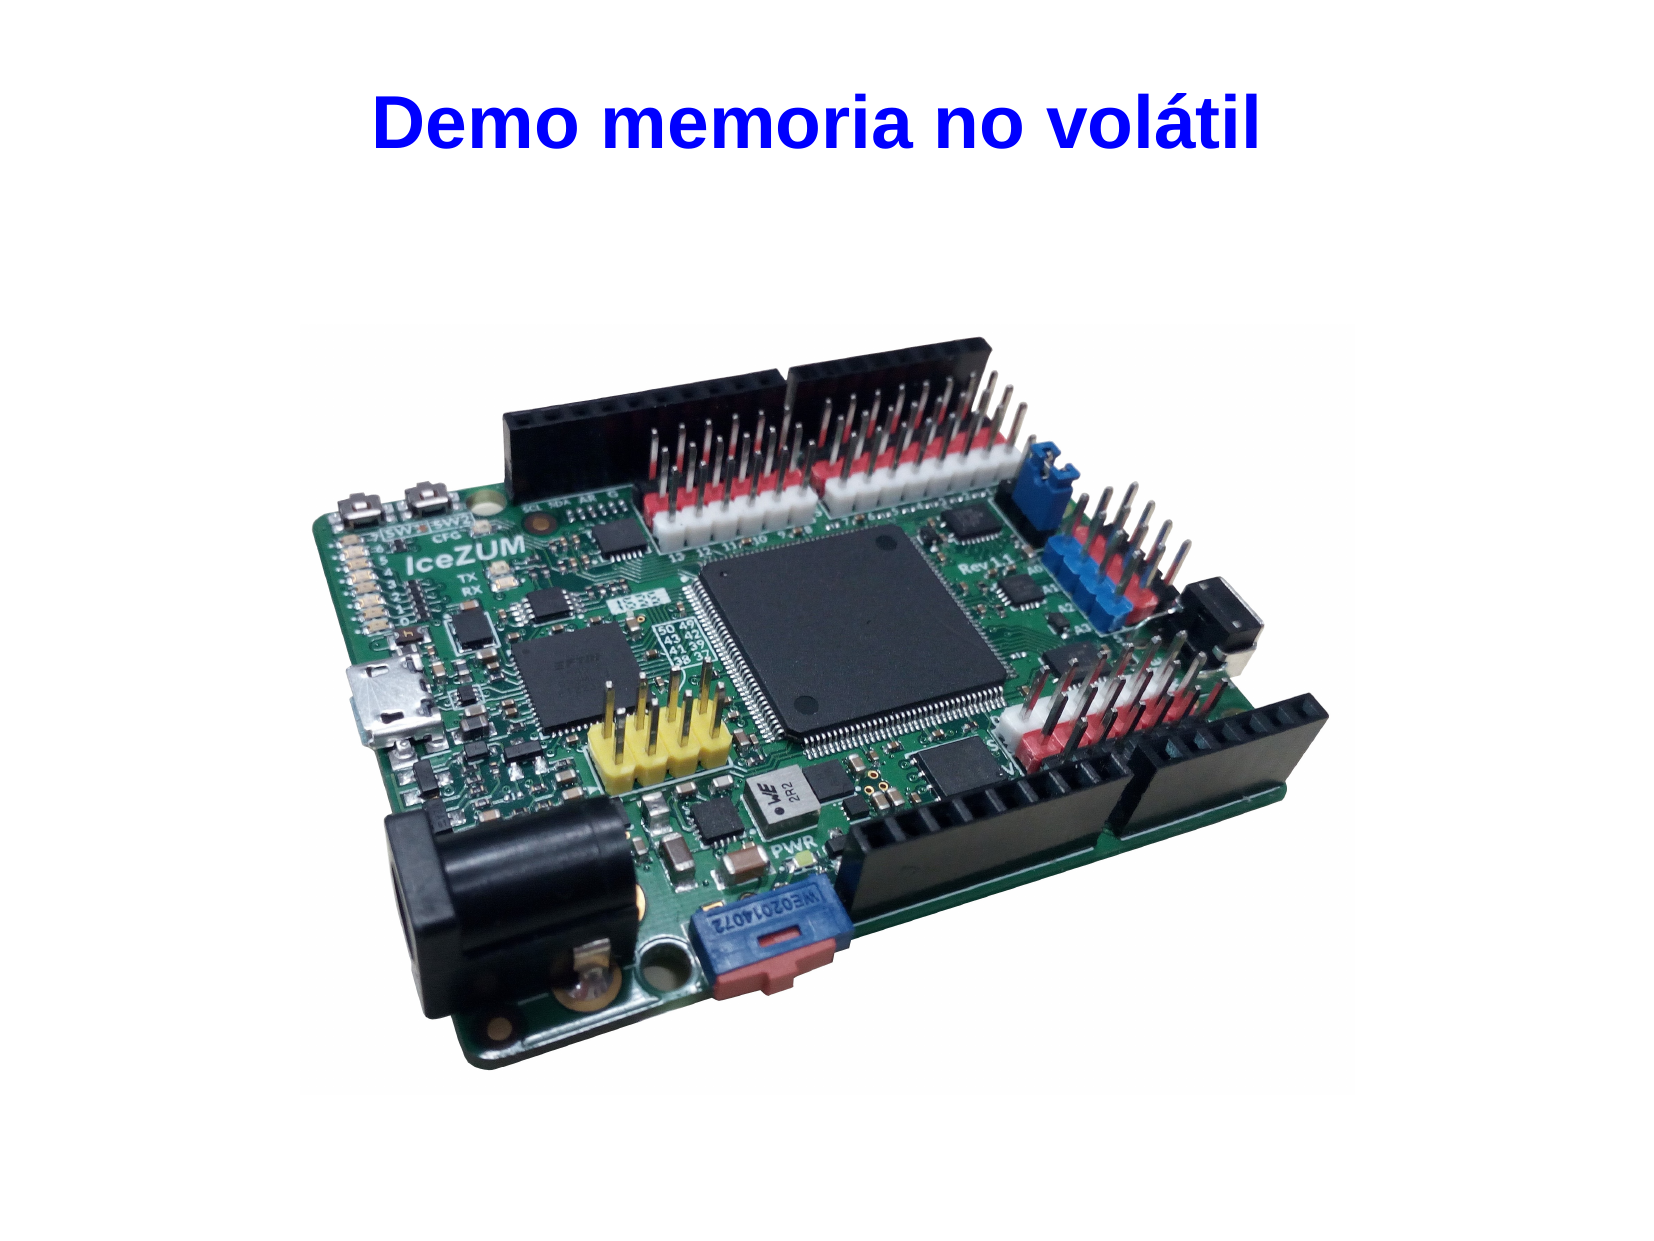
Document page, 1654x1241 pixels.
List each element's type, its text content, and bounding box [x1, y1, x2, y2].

picture [300, 324, 1355, 1096]
text_box Demo memoria no volátil [90, 73, 1546, 211]
